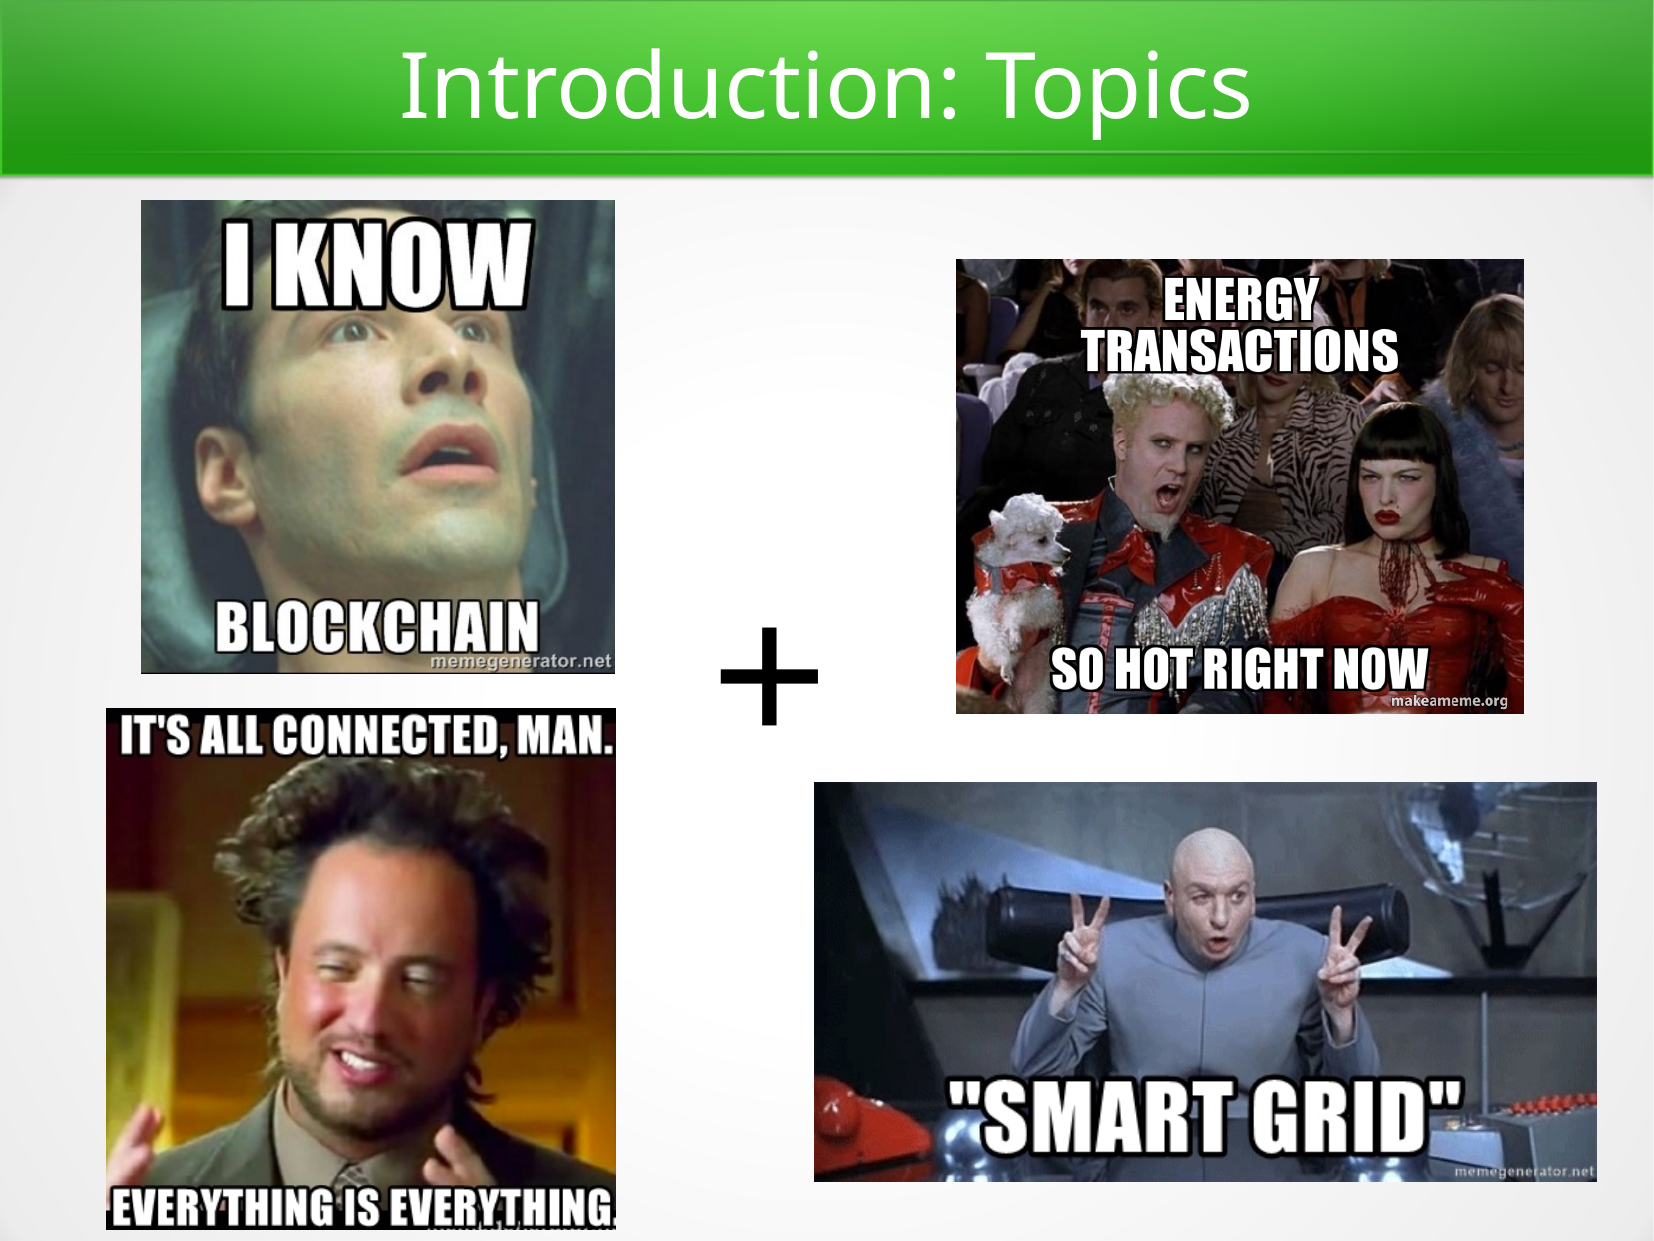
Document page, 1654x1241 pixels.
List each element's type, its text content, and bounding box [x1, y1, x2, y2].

picture [0, 0, 1654, 1241]
title Introduction: Topics [82, 11, 1571, 154]
text_box + [696, 555, 827, 794]
